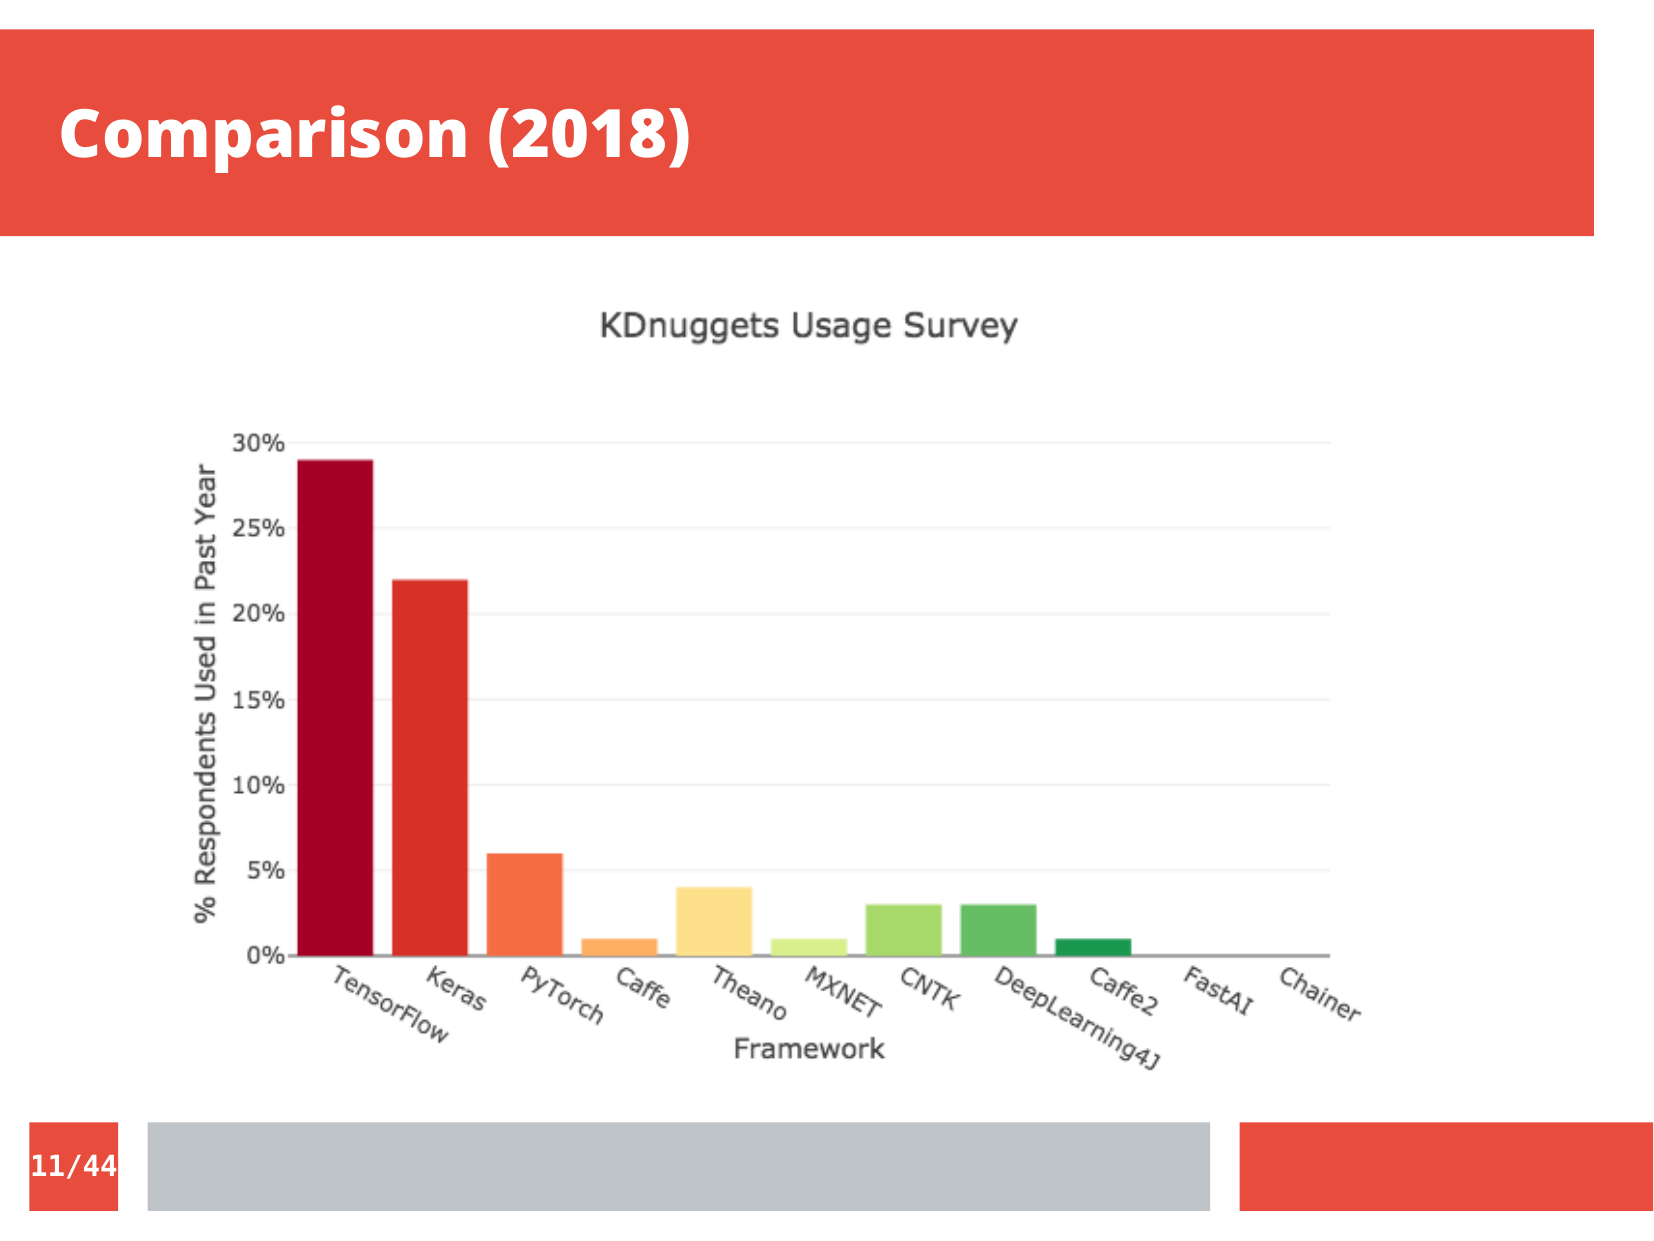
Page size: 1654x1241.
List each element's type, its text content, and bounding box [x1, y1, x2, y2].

title Comparison (2018) [58, 90, 1594, 178]
picture [134, 241, 1485, 1111]
